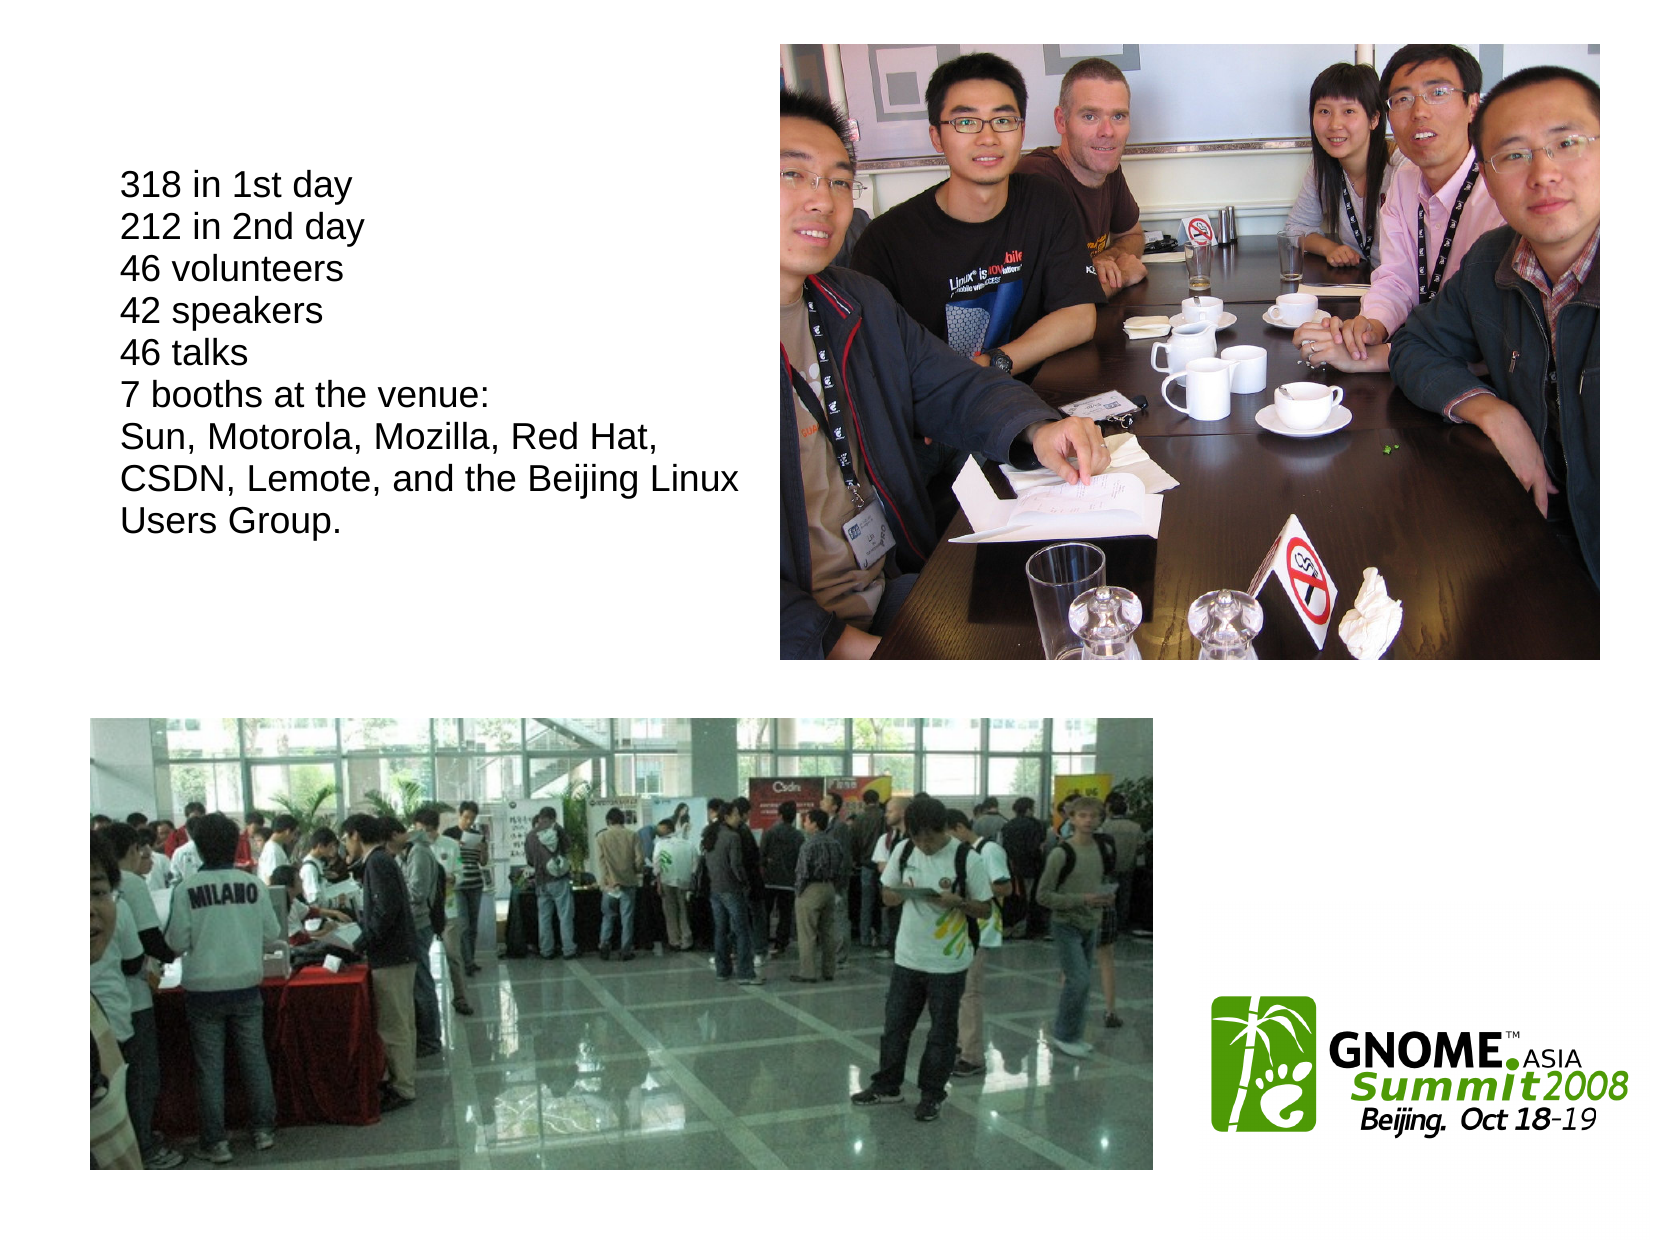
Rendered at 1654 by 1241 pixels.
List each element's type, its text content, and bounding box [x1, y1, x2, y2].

picture [780, 44, 1600, 661]
text_box 318 in 1st day 212 in 2nd day 46 volunteers 42 speakers 46 talks 7 booths at the venue: Sun, Motorola, Mozilla, Red Hat, CSDN, Lemote, and the Beijing Linux Users Group. [105, 156, 780, 550]
picture [1199, 901, 1650, 1240]
picture [90, 718, 1153, 1171]
